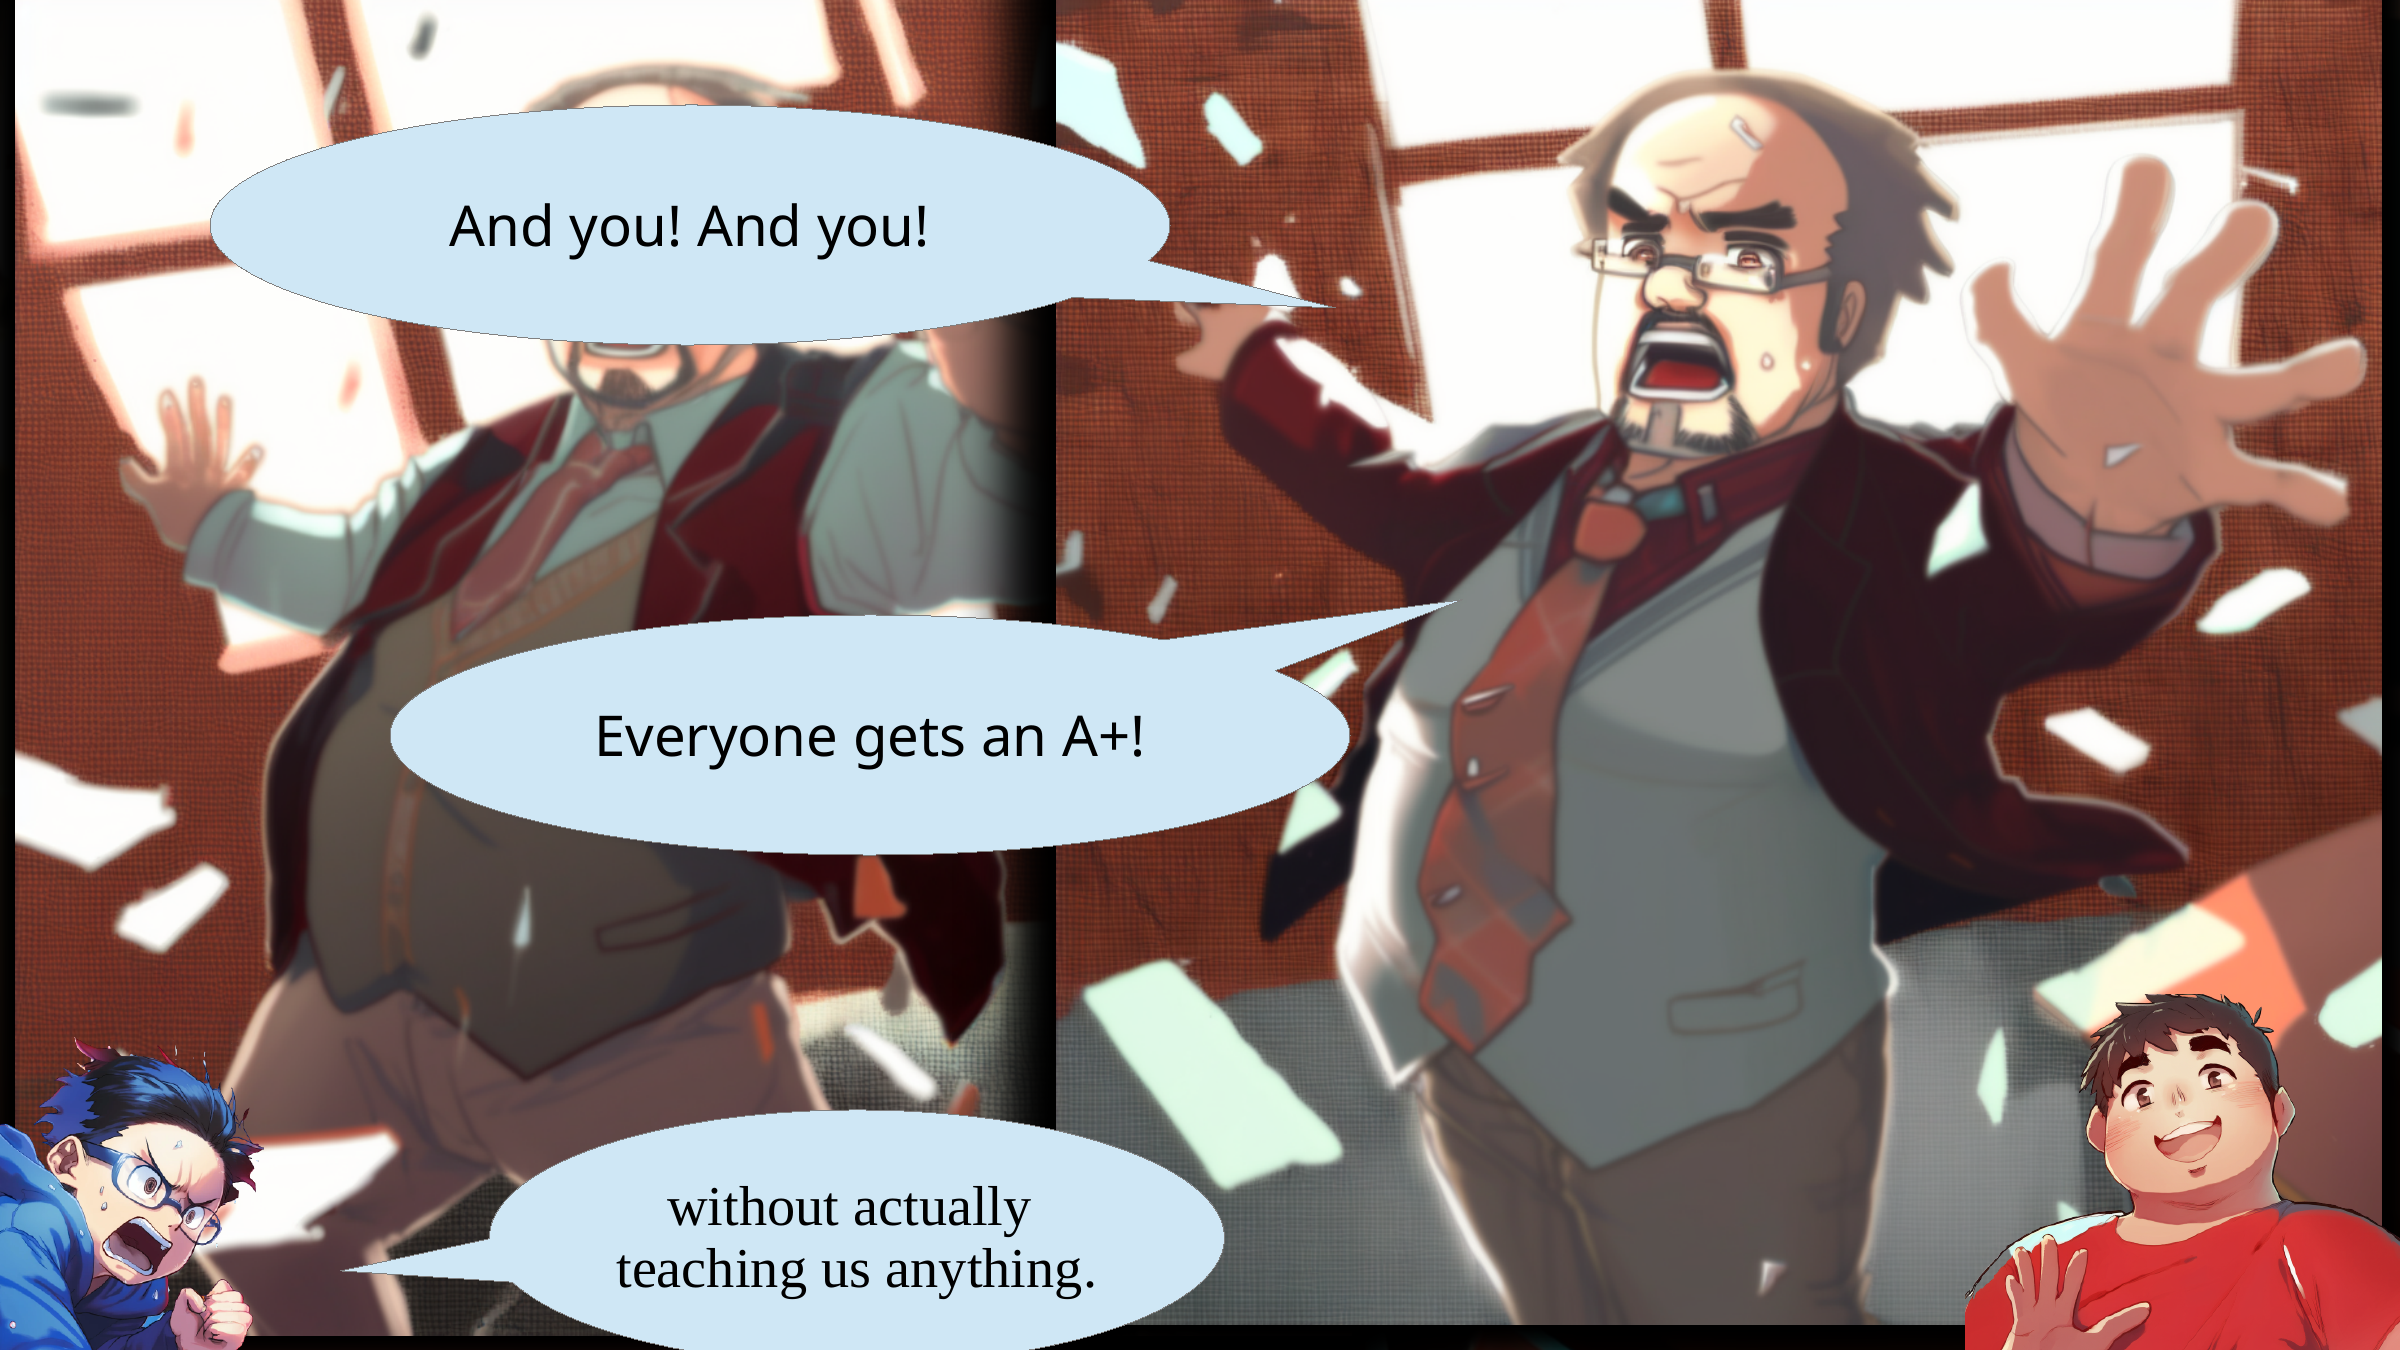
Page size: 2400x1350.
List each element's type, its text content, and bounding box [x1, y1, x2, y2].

picture [0, 0, 1024, 1350]
text_box Everyone gets an A+! [390, 599, 1463, 856]
picture [1056, 0, 2400, 1350]
text_box And you! And you! [210, 104, 1336, 346]
text_box without actually teaching us anything. [340, 1109, 1225, 1350]
